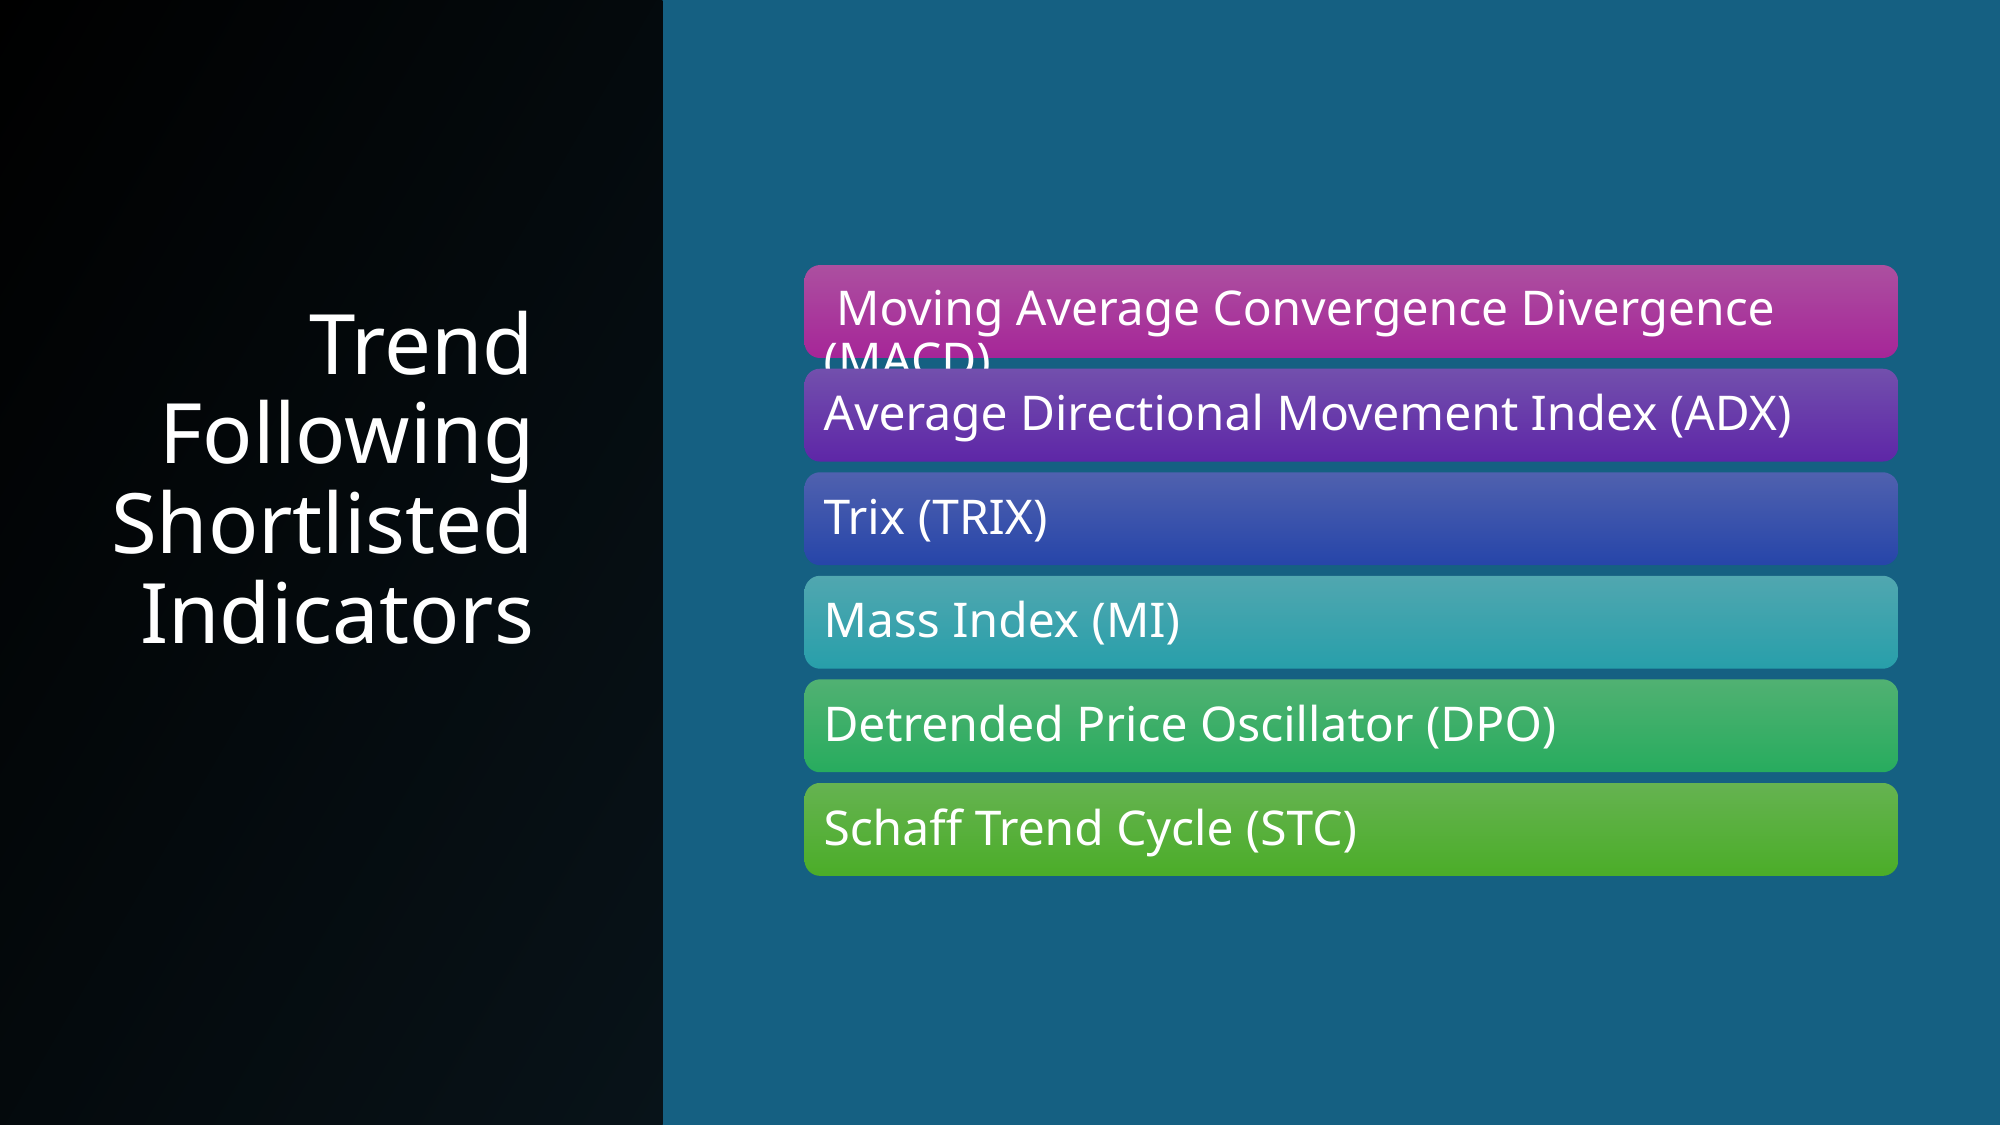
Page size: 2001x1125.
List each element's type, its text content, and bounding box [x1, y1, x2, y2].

text_box Average Directional Movement Index (ADX) [804, 368, 1899, 462]
text_box Moving Average Convergence Divergence (MACD) [804, 265, 1899, 358]
text_box Detrended Price Oscillator (DPO) [804, 679, 1899, 773]
text_box Trix (TRIX) [804, 472, 1899, 566]
text_box Mass Index (MI) [804, 575, 1899, 669]
text_box [0, 0, 2000, 1125]
title Trend Following Shortlisted Indicators [96, 276, 608, 670]
text_box Schaff Trend Cycle (STC) [804, 783, 1899, 876]
